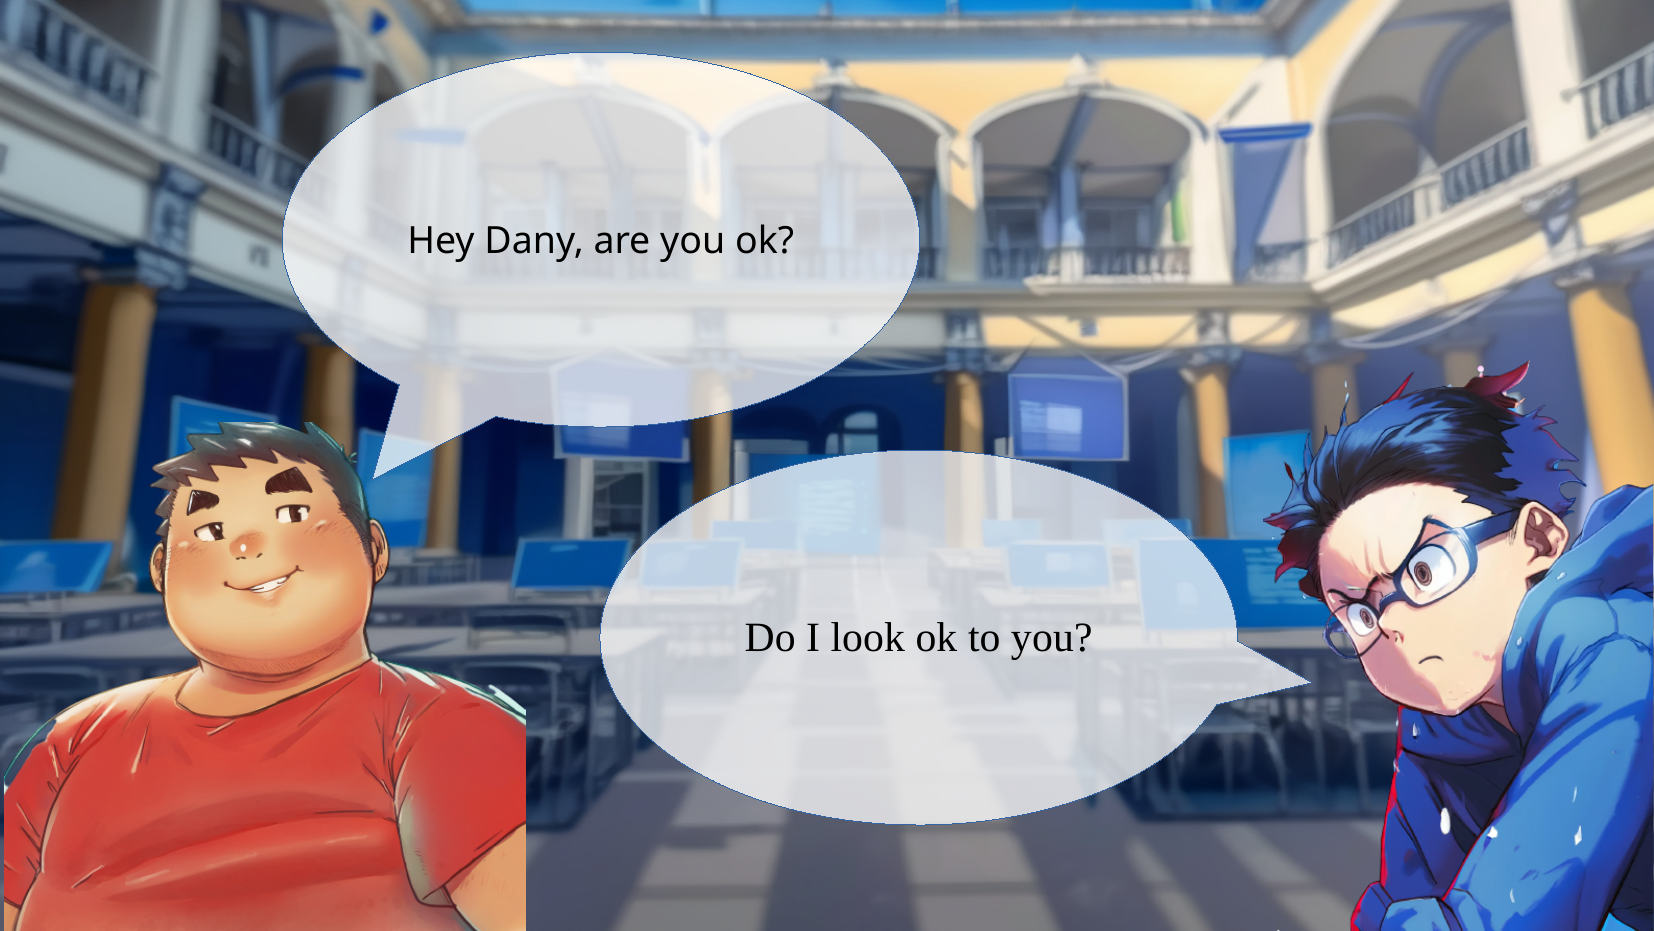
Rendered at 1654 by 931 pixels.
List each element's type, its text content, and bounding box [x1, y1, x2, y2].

text_box Do I look ok to you? [599, 450, 1313, 826]
text_box Hey Dany, are you ok? [282, 52, 920, 480]
picture [0, 0, 1654, 931]
